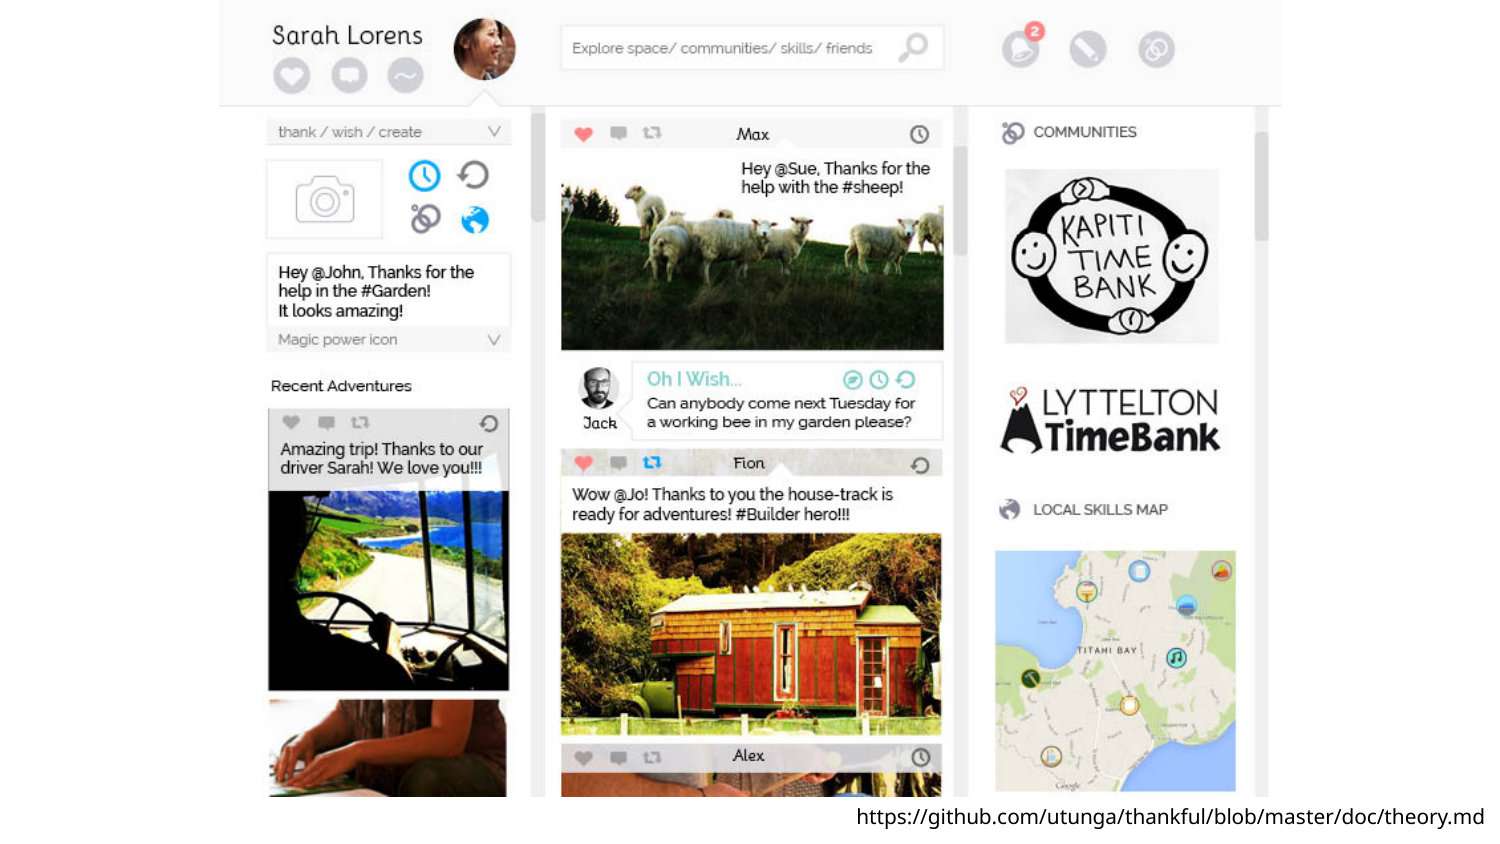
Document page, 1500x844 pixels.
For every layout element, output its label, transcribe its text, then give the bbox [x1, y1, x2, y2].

text_box https://github.com/utunga/thankful/blob/master/doc/theory.md [687, 748, 1500, 844]
picture [219, 0, 1281, 797]
